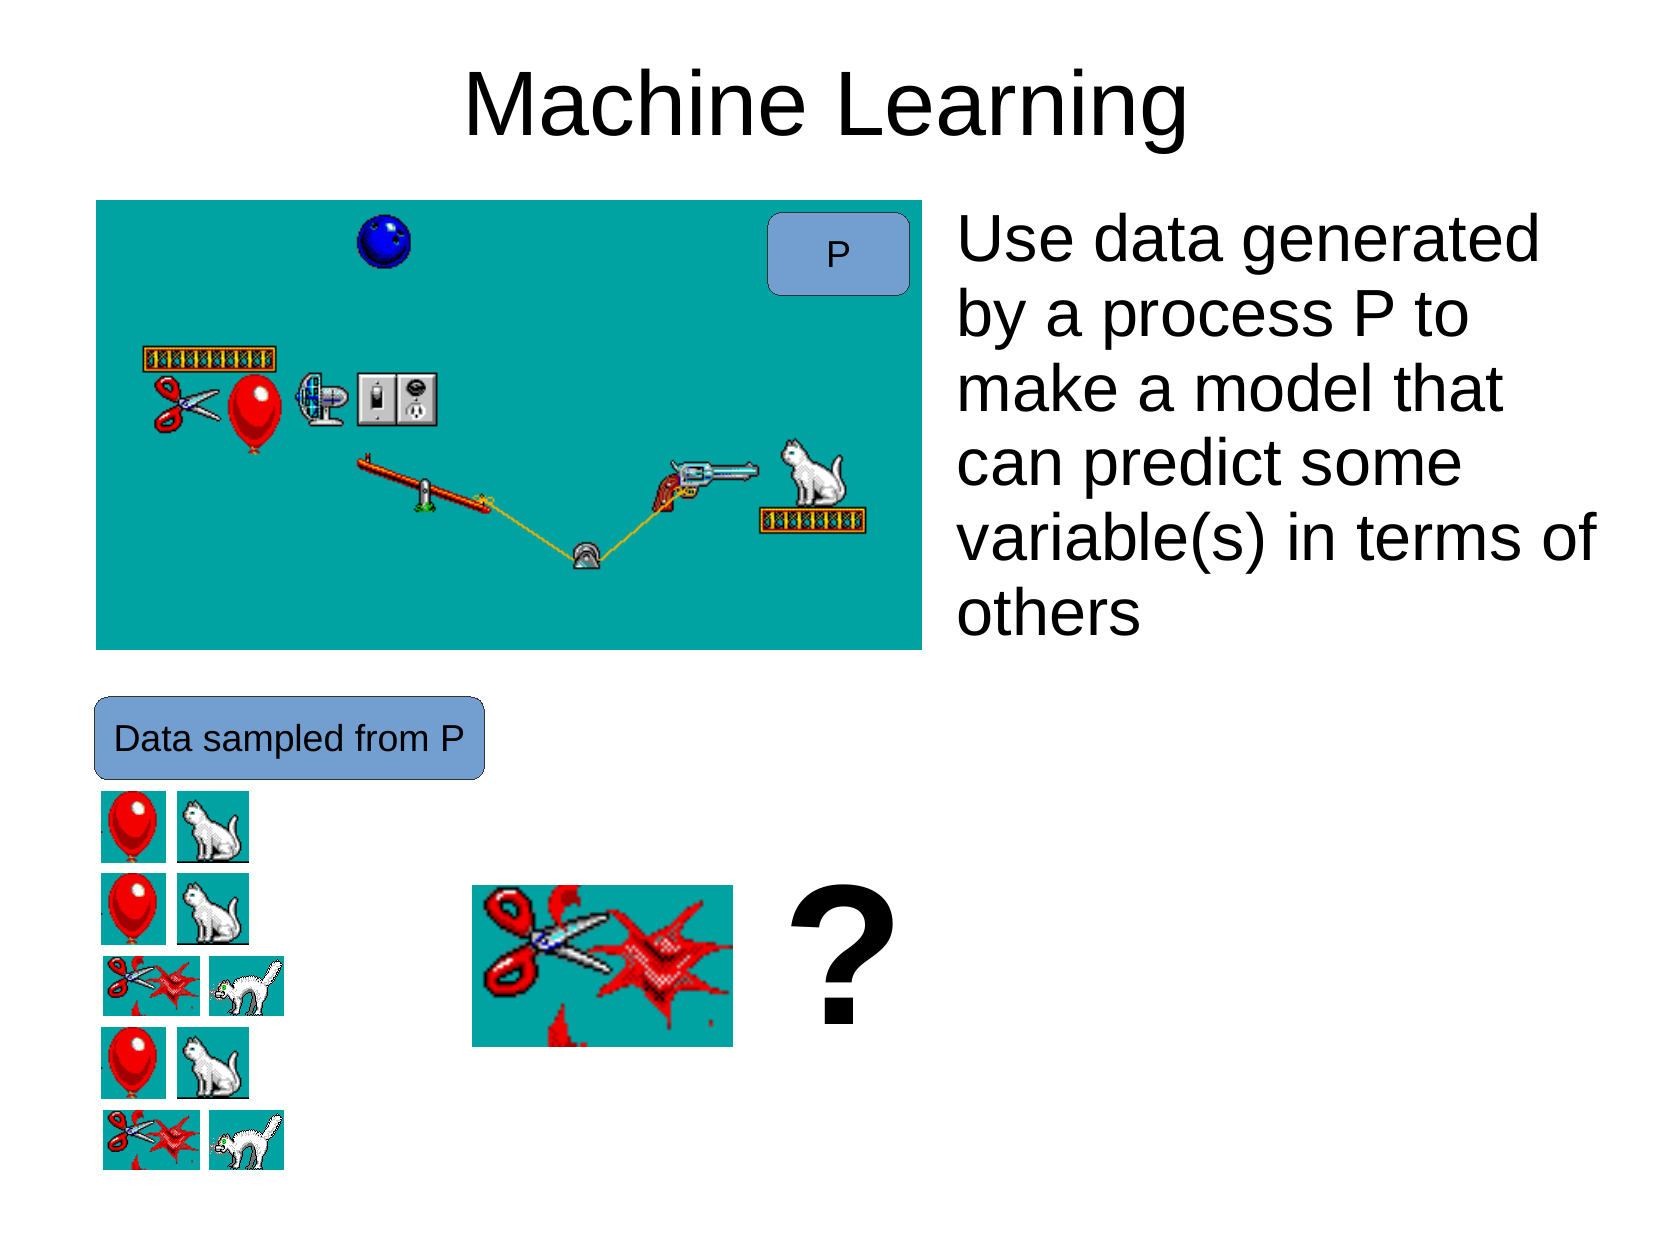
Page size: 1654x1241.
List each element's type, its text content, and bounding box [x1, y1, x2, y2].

picture [177, 1027, 249, 1099]
text_box Use data generated by a process P to make a model that can predict some variable(s) in terms of others [956, 200, 1630, 650]
text_box ? [767, 836, 957, 1075]
text_box P [767, 212, 910, 296]
picture [472, 885, 733, 1047]
picture [103, 1110, 200, 1170]
subtitle [401, 281, 956, 541]
picture [103, 956, 200, 1016]
picture [177, 791, 249, 863]
picture [209, 956, 284, 1016]
picture [101, 791, 166, 863]
picture [209, 1110, 284, 1170]
picture [101, 1027, 166, 1099]
text_box Data sampled from P [94, 696, 485, 780]
picture [101, 873, 166, 945]
title Machine Learning [82, 0, 1571, 208]
picture [177, 873, 249, 945]
picture [96, 208, 922, 650]
